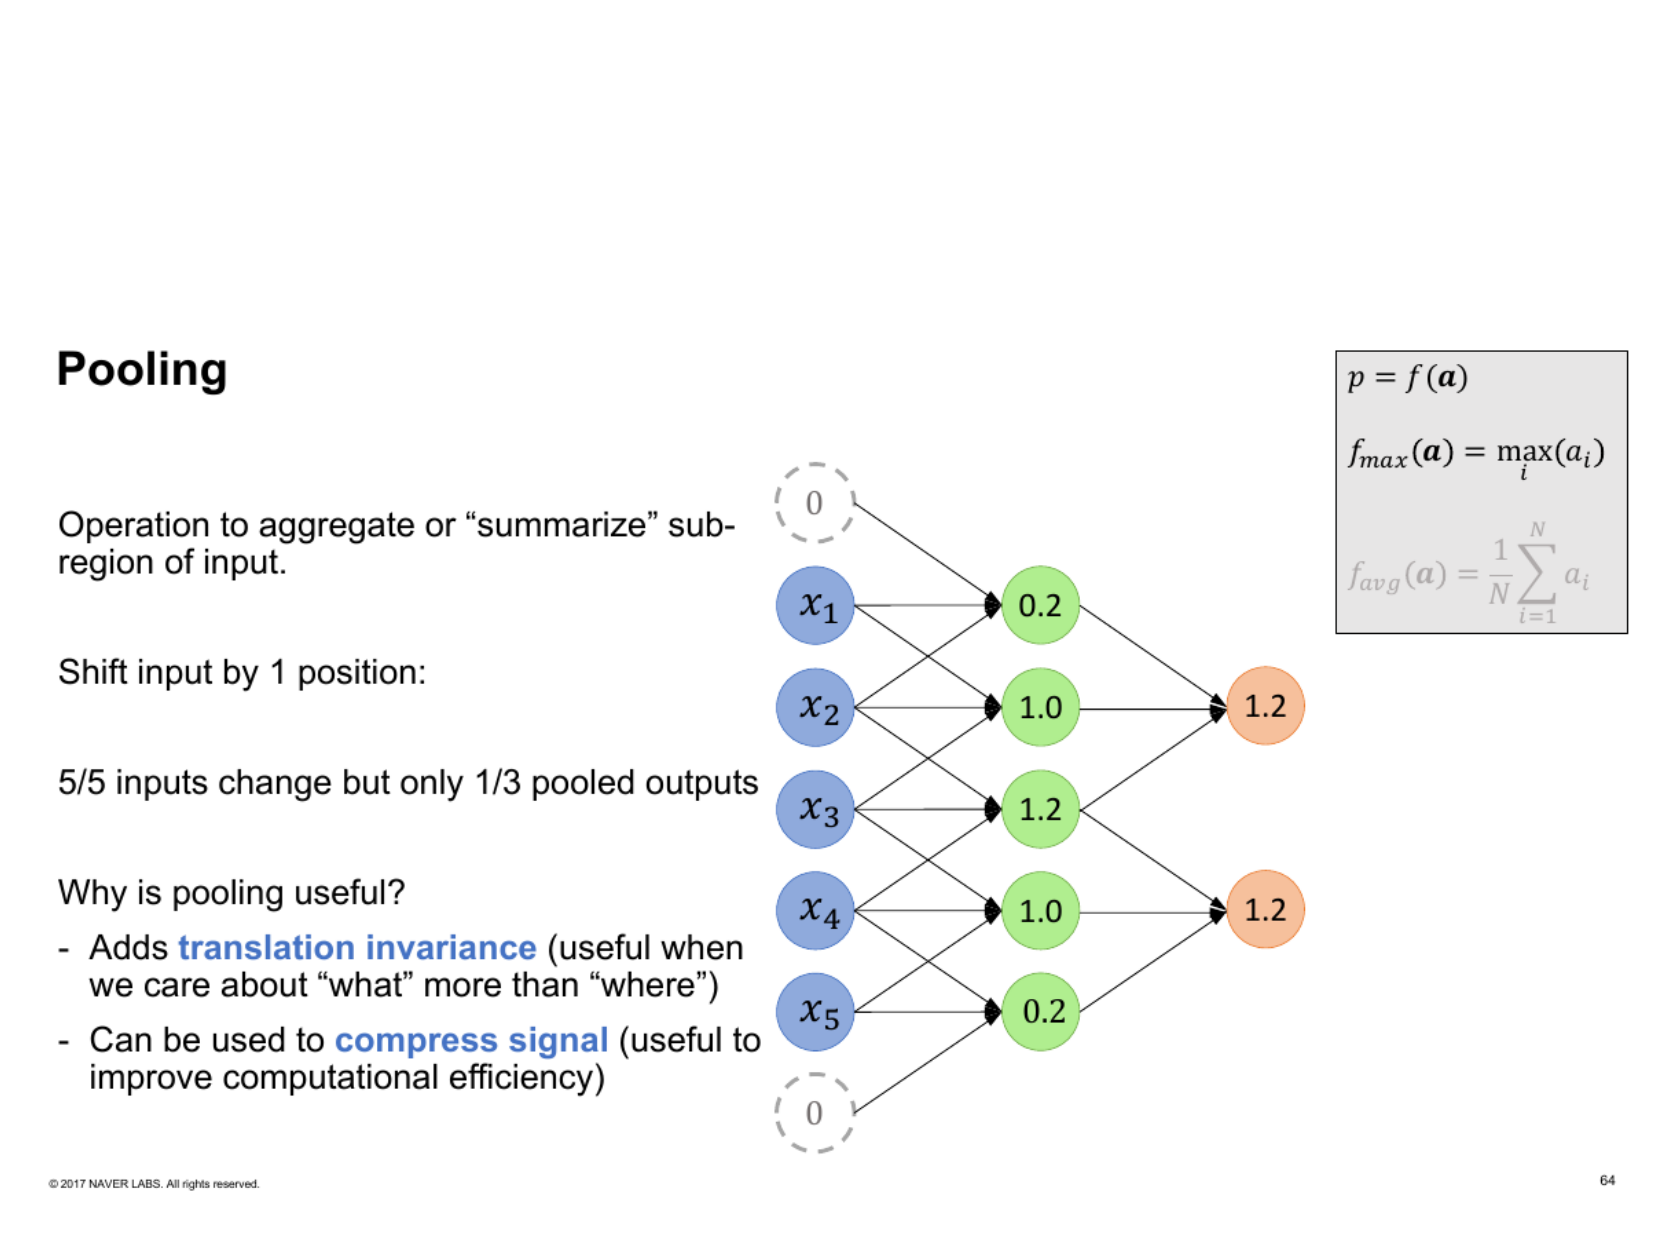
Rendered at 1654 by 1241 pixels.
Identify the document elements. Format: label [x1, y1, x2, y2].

picture [2, 301, 1654, 1228]
